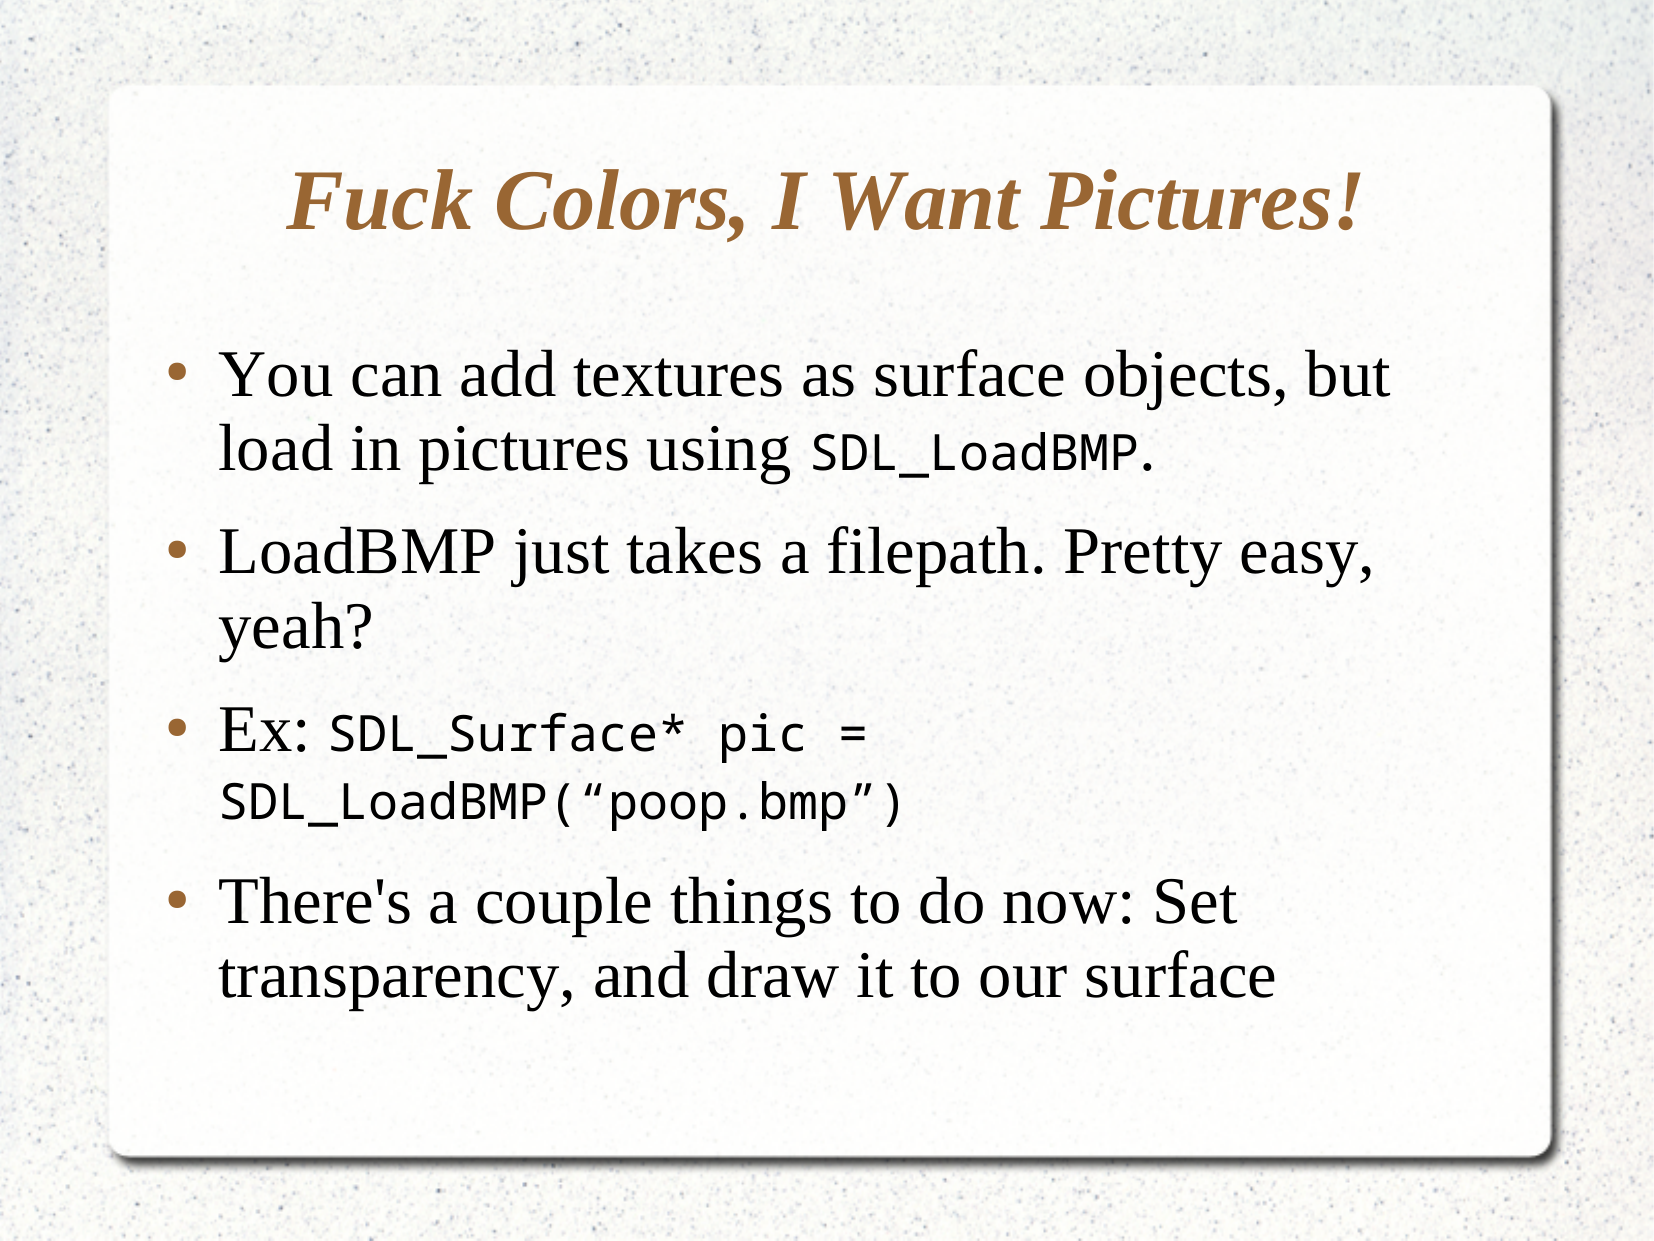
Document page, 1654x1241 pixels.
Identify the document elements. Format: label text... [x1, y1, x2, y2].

title Fuck Colors, I Want Pictures! [118, 96, 1536, 304]
list You can add textures as surface objects, but load in pictures using SDL_LoadBMP. LoadBMP just takes a filepath. Pretty easy, yeah? Ex: SDL_Surface* pic = SDL_LoadBMP(“poop.bmp”) There's a couple things to do now: Set transparency, and draw it to our surface [147, 336, 1506, 1126]
picture [0, 0, 1654, 1241]
